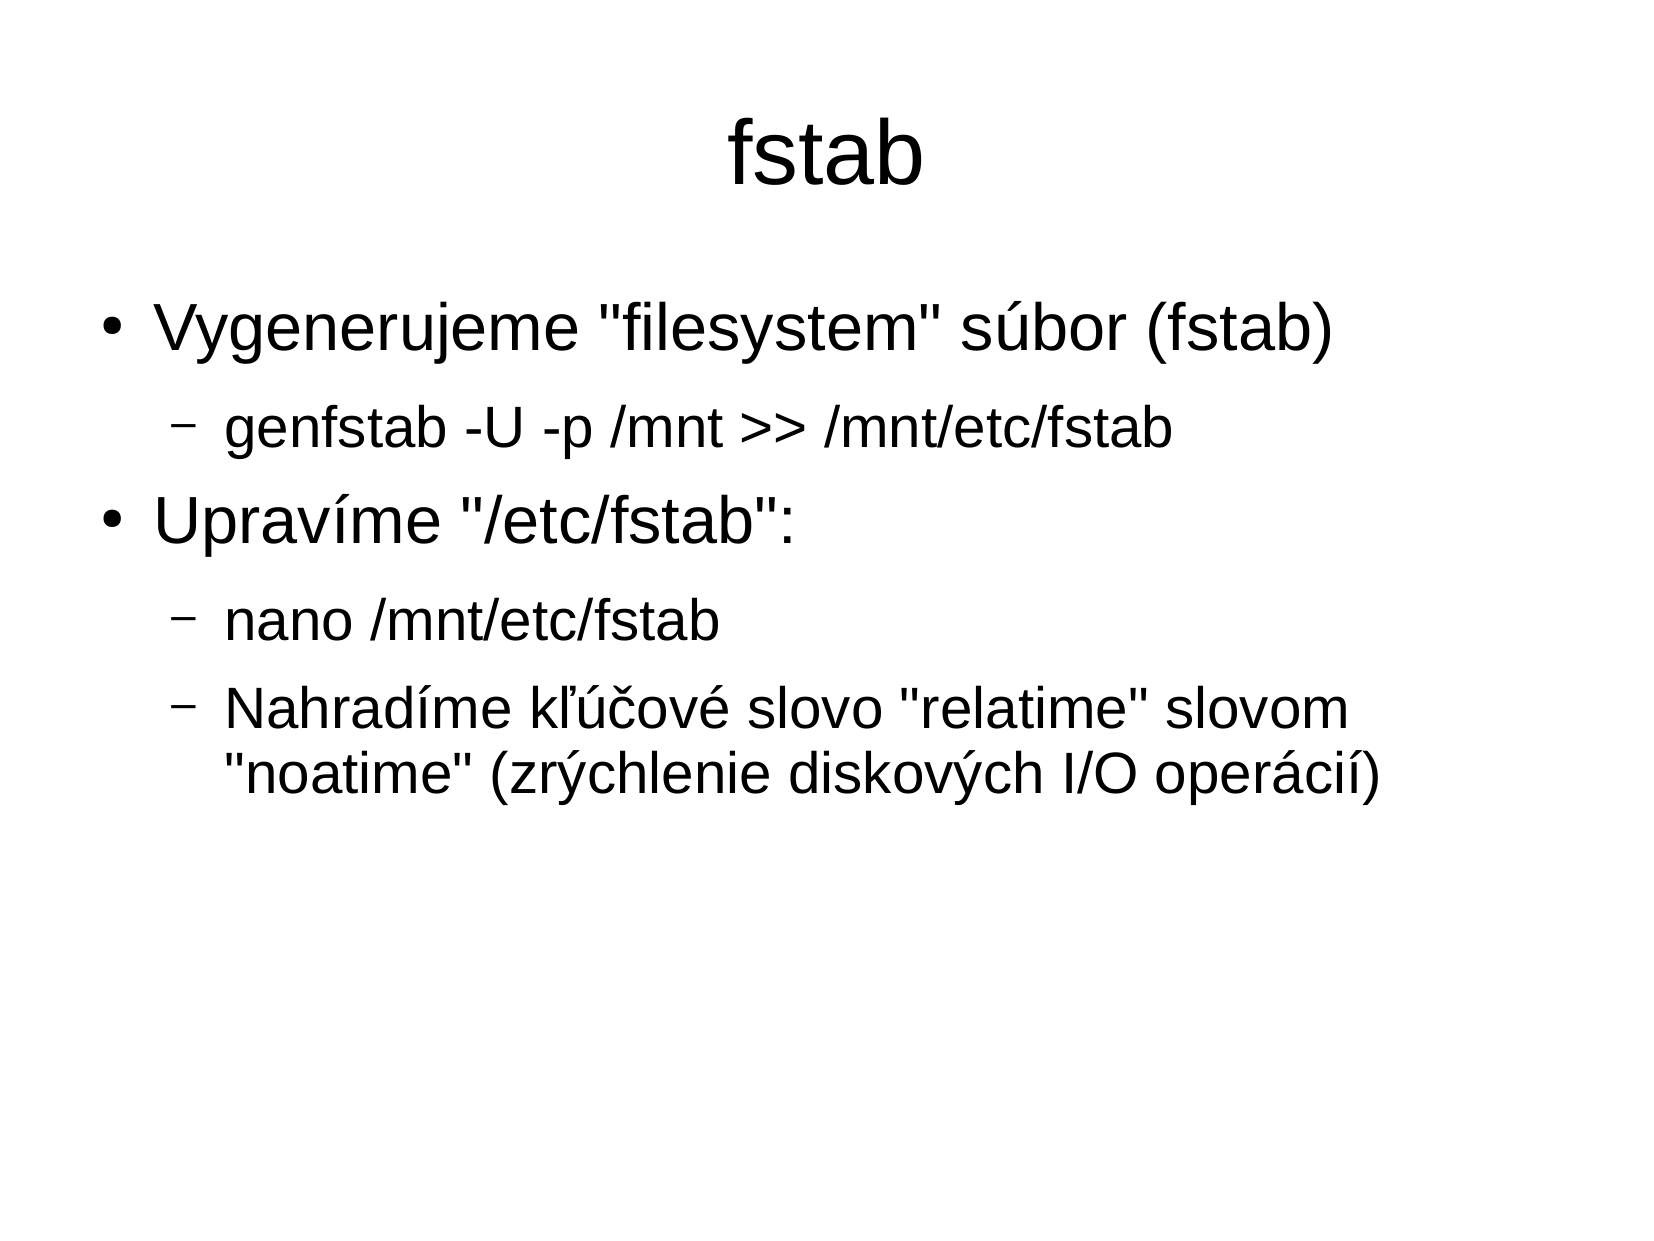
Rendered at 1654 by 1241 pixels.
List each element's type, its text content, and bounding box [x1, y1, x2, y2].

list Vygenerujeme "filesystem" súbor (fstab) genfstab -U -p /mnt >> /mnt/etc/fstab Upravíme "/etc/fstab": nano /mnt/etc/fstab Nahradíme kľúčové slovo "relatime" slovom "noatime" (zrýchlenie diskových I/O operácií) [82, 290, 1571, 1010]
title fstab [82, 49, 1571, 257]
